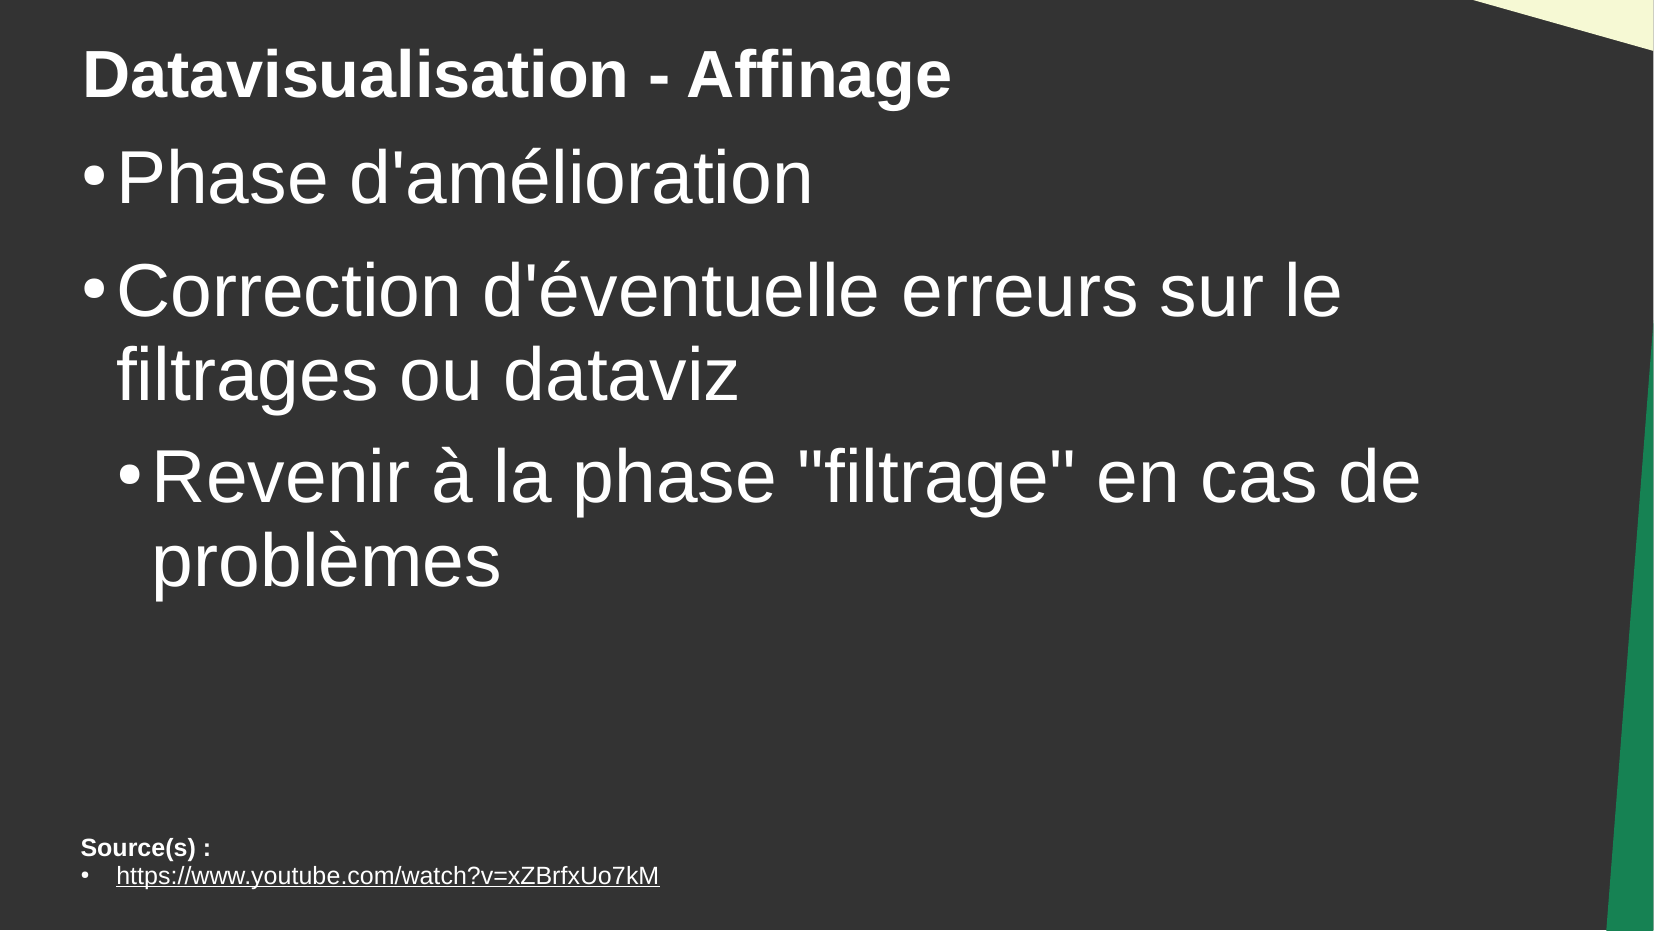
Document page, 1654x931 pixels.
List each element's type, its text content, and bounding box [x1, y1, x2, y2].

list Phase d'amélioration Correction d'éventuelle erreurs sur le filtrages ou dataviz Revenir à la phase "filtrage" en cas de problèmes [80, 135, 1560, 762]
text_box [1473, 0, 1654, 52]
text_box Source(s) : https://www.youtube.com/watch?v=xZBrfxUo7kM [65, 826, 1483, 926]
title Datavisualisation - Affinage [82, 37, 1571, 122]
text_box [1606, 313, 1654, 931]
